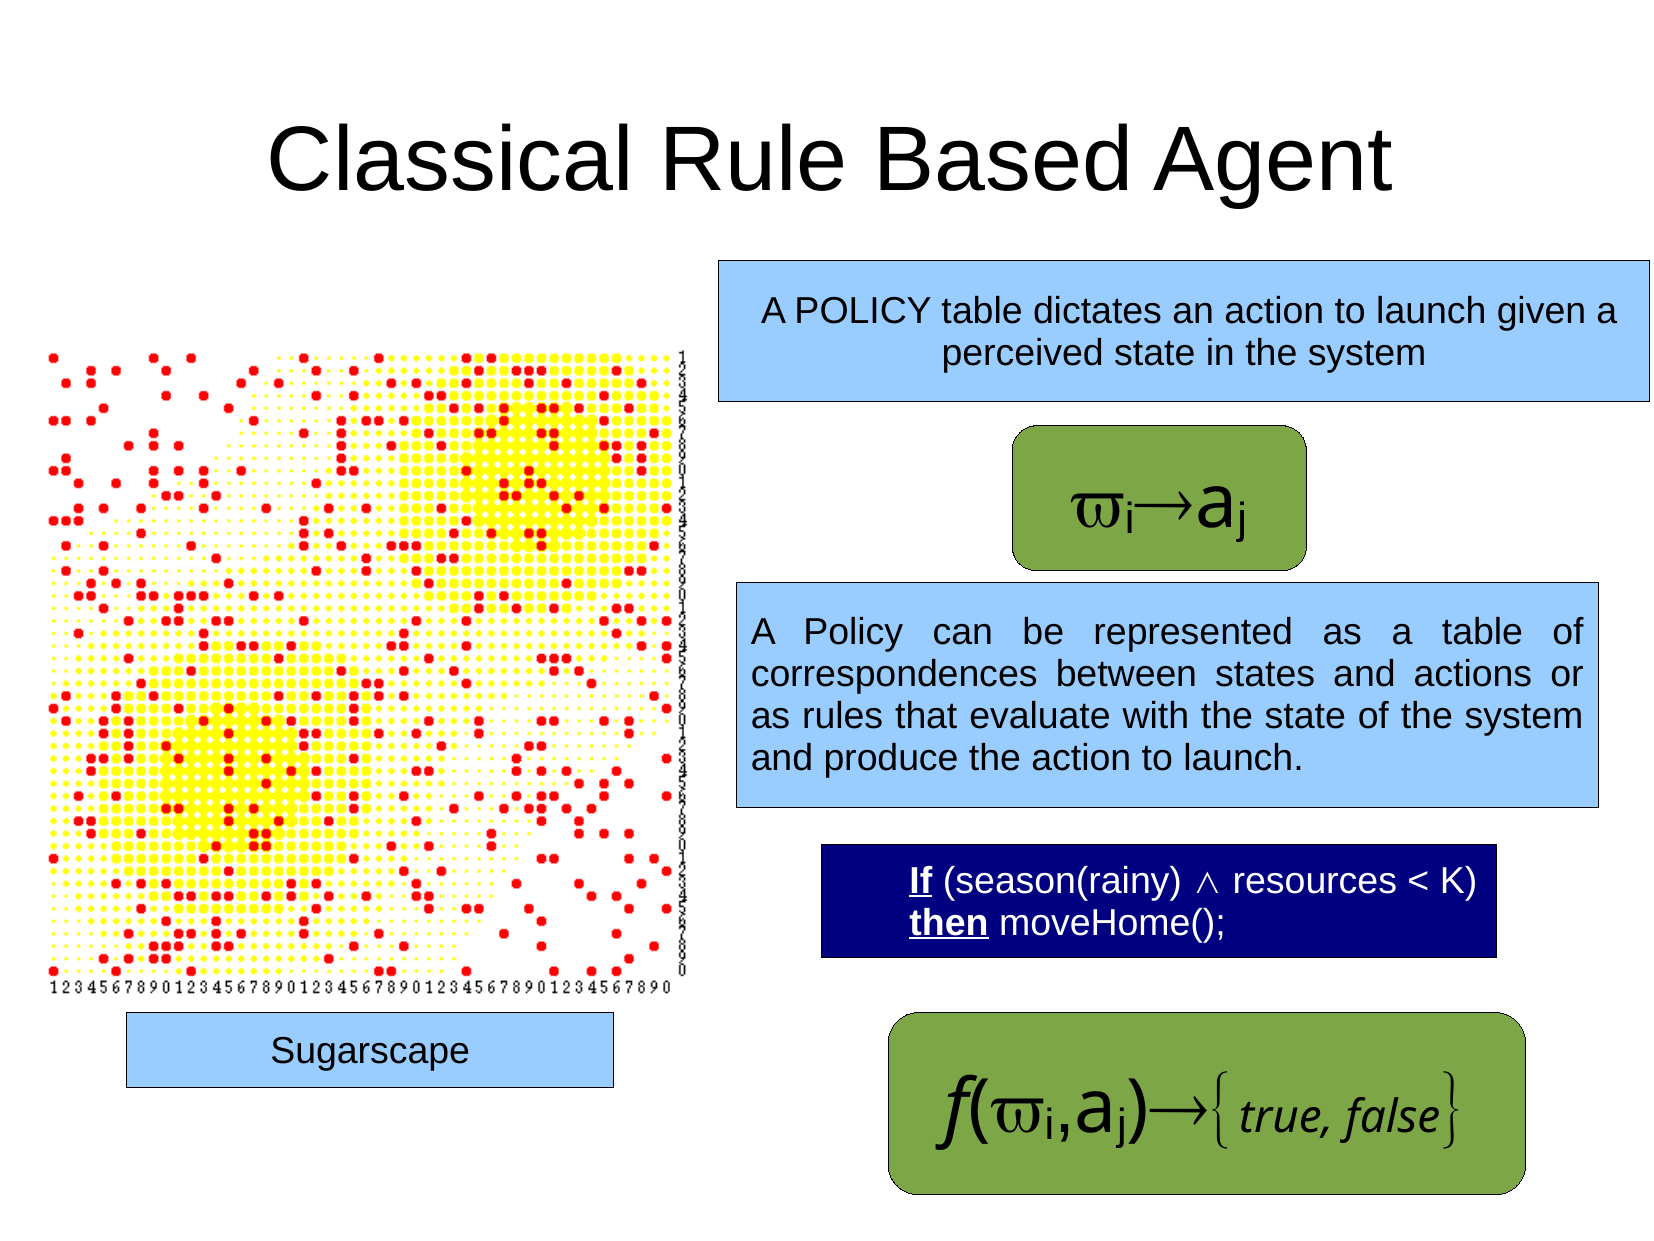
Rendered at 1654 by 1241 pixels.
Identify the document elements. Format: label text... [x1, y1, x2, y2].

text_box Sugarscape [126, 1012, 614, 1088]
title Classical Rule Based Agent [86, 55, 1576, 263]
text_box A Policy can be represented as a table of correspondences between states and actions or as rules that evaluate with the state of the system and produce the action to launch. [736, 582, 1599, 808]
text_box ϖiaj [1012, 425, 1307, 571]
text_box A POLICY table dictates an action to launch given a perceived state in the system [718, 260, 1650, 402]
picture [46, 346, 695, 995]
text_box If (season(rainy) ∧ resources < K) then moveHome(); [821, 844, 1497, 958]
text_box f(ϖi,aj){true, false} [888, 1012, 1526, 1195]
